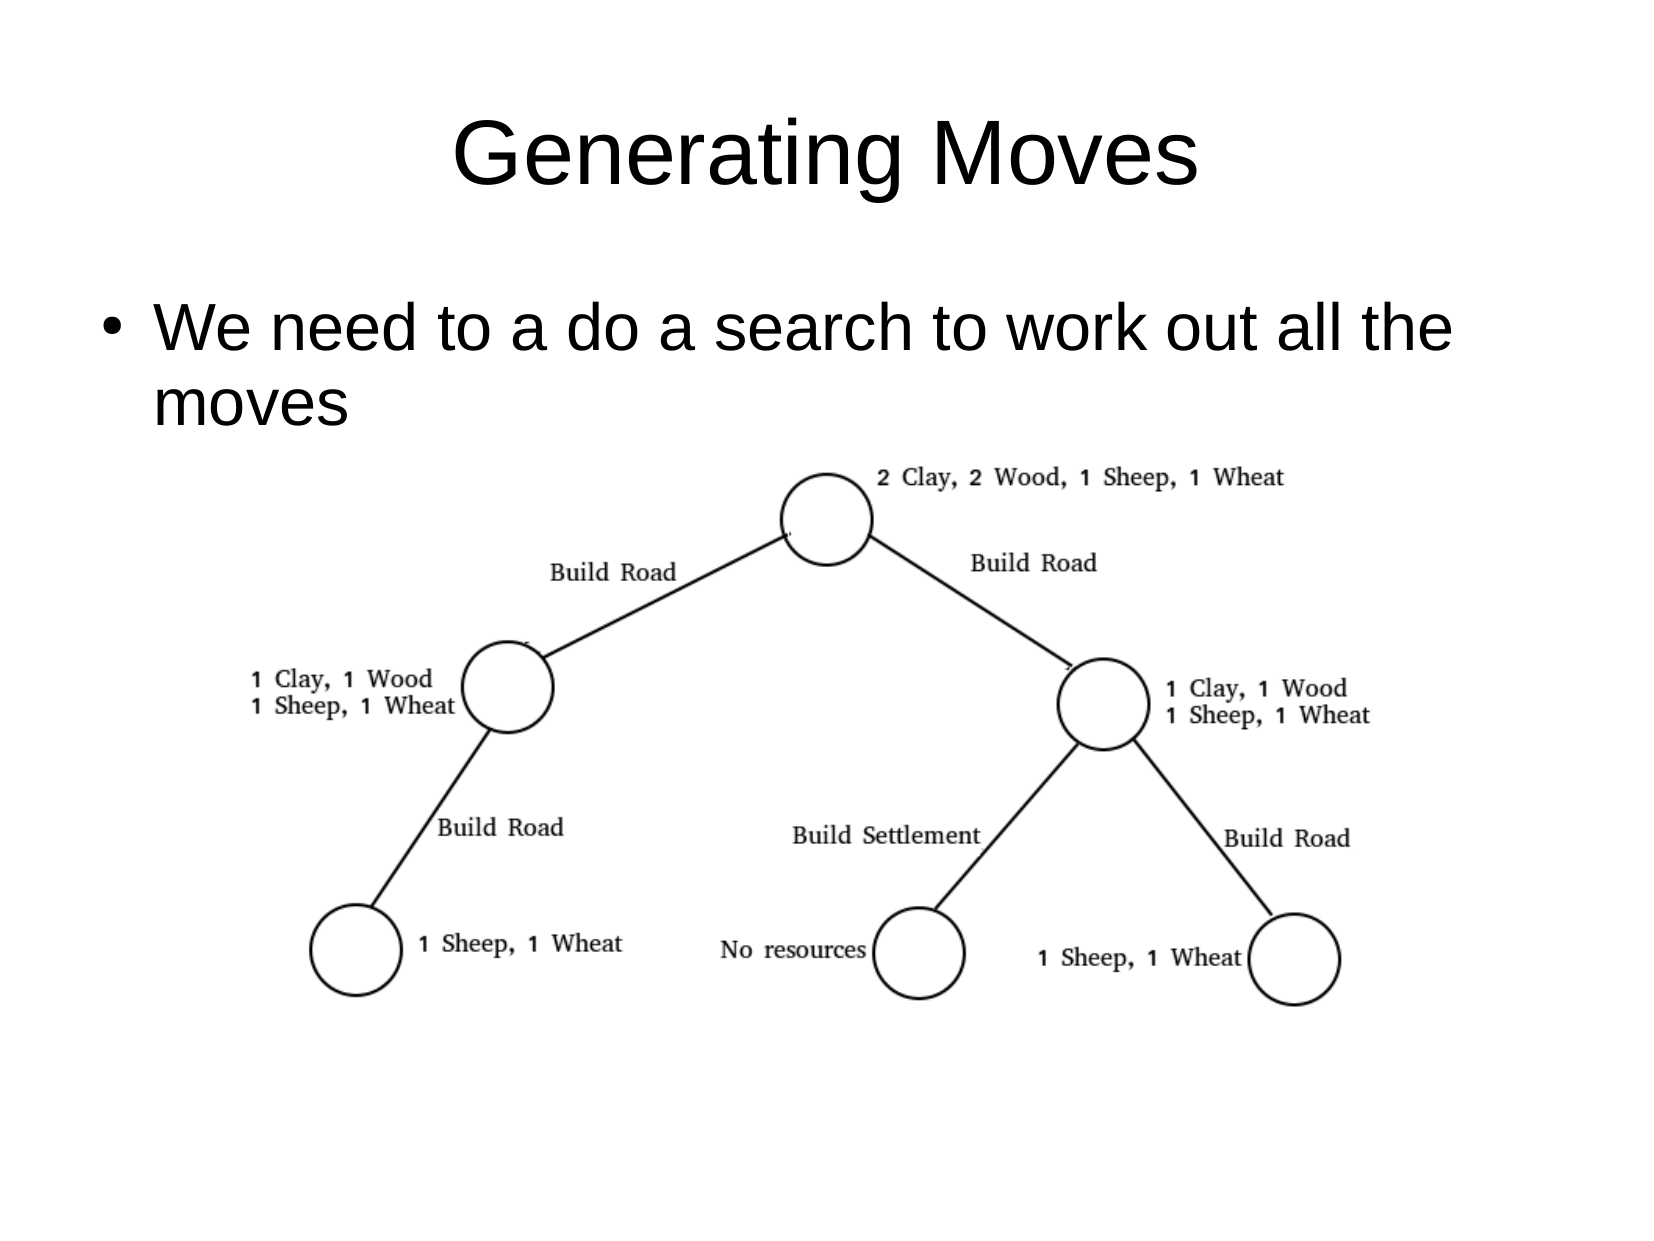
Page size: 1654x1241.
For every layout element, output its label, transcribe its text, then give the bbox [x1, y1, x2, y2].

picture [200, 448, 1451, 1016]
list We need to a do a search to work out all the moves [82, 290, 1571, 1010]
title Generating Moves [82, 49, 1571, 257]
